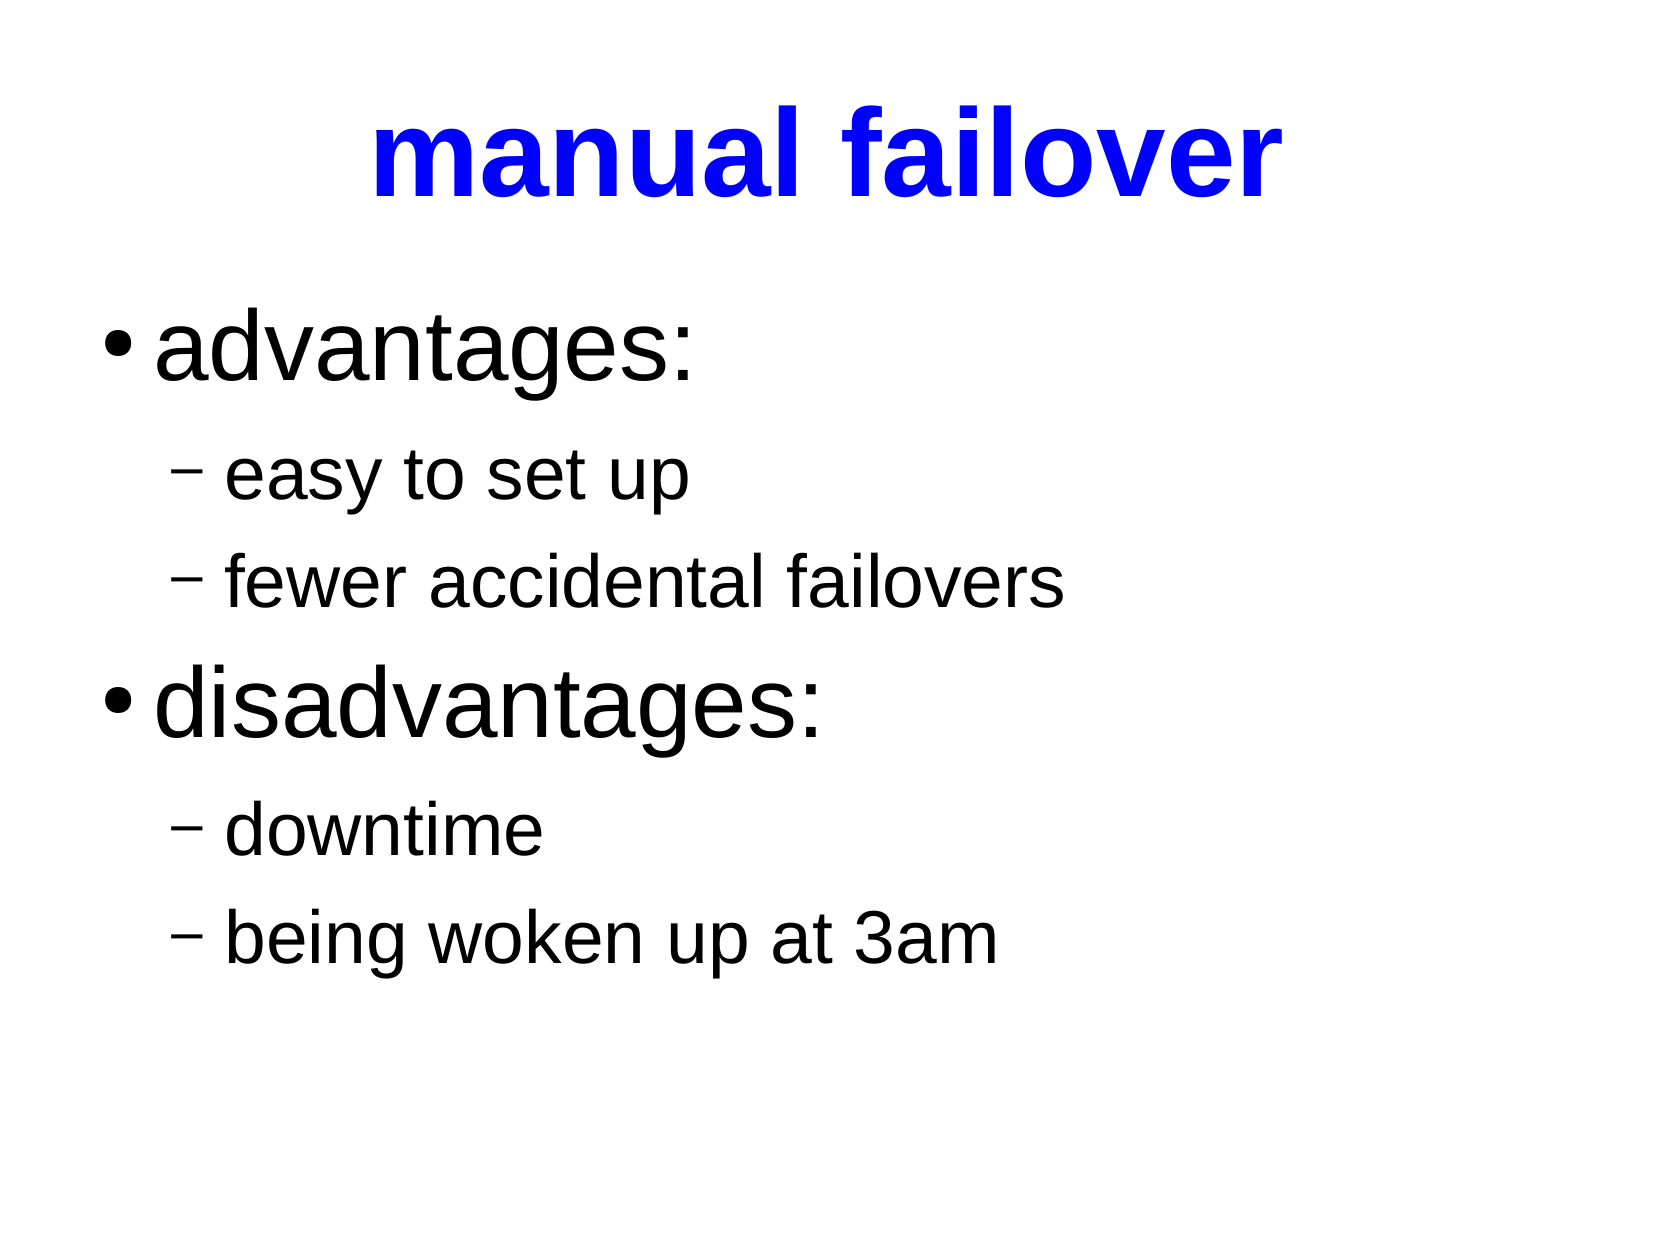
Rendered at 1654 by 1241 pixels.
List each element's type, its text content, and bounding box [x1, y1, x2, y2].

list advantages: easy to set up fewer accidental failovers disadvantages: downtime being woken up at 3am [82, 290, 1591, 1130]
title manual failover [82, 49, 1571, 257]
